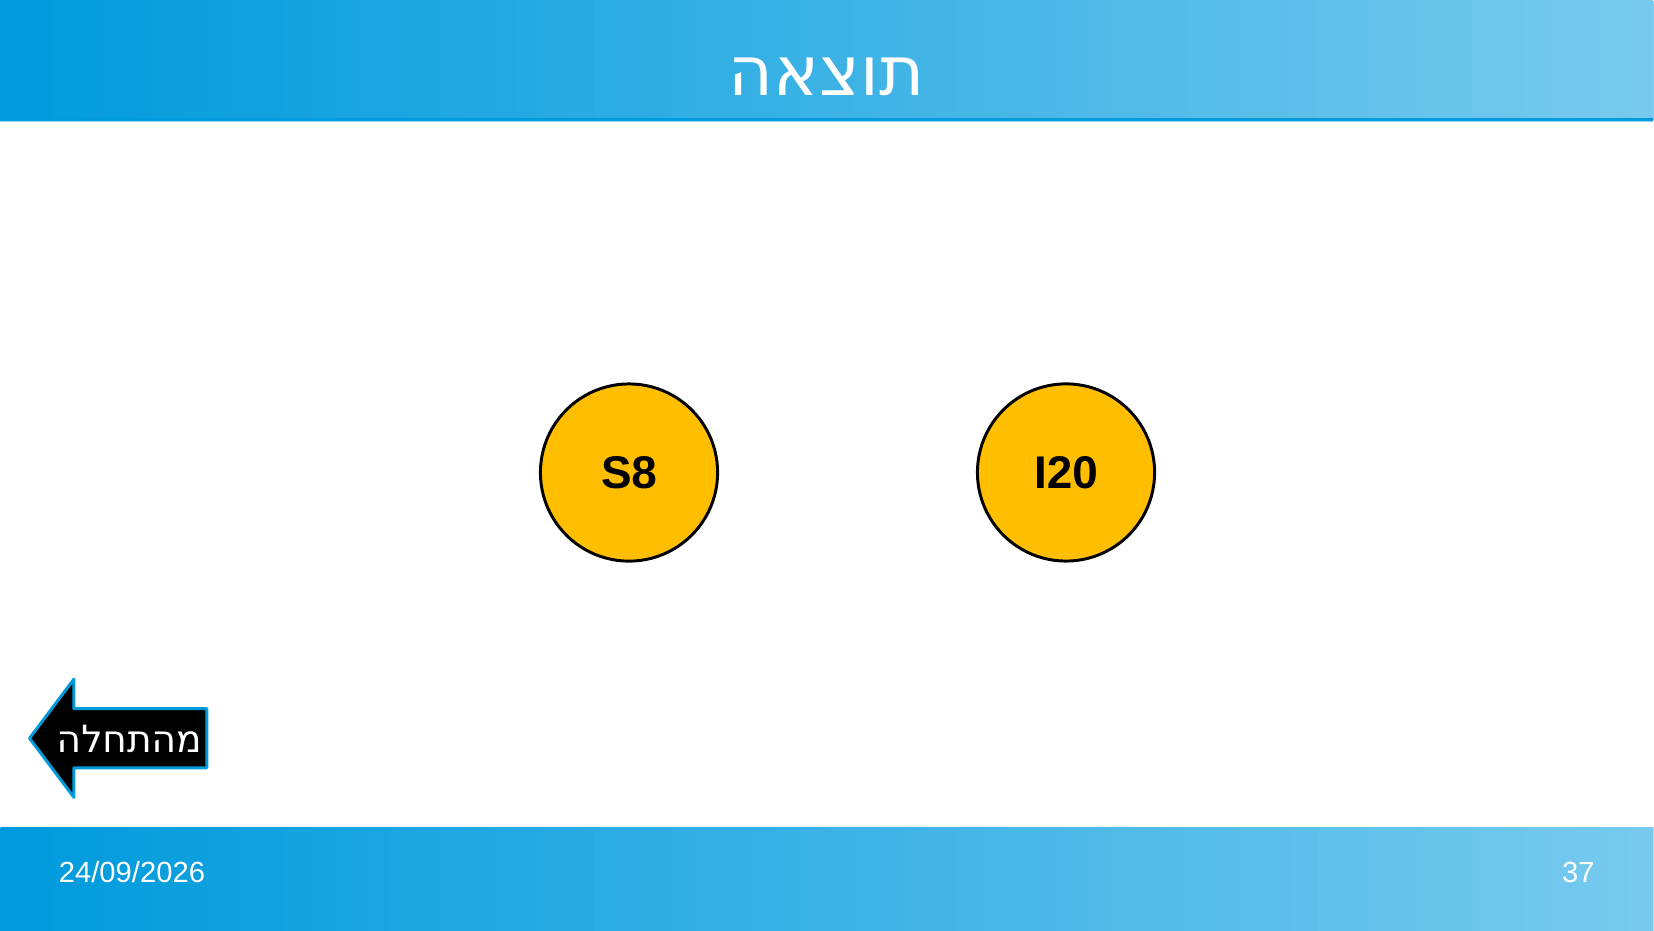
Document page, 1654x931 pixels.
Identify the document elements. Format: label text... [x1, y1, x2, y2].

text_box מהתחלה [29, 679, 207, 798]
title תוצאה [59, 21, 1595, 116]
text_box I20 [977, 383, 1155, 562]
text_box S8 [540, 383, 718, 562]
